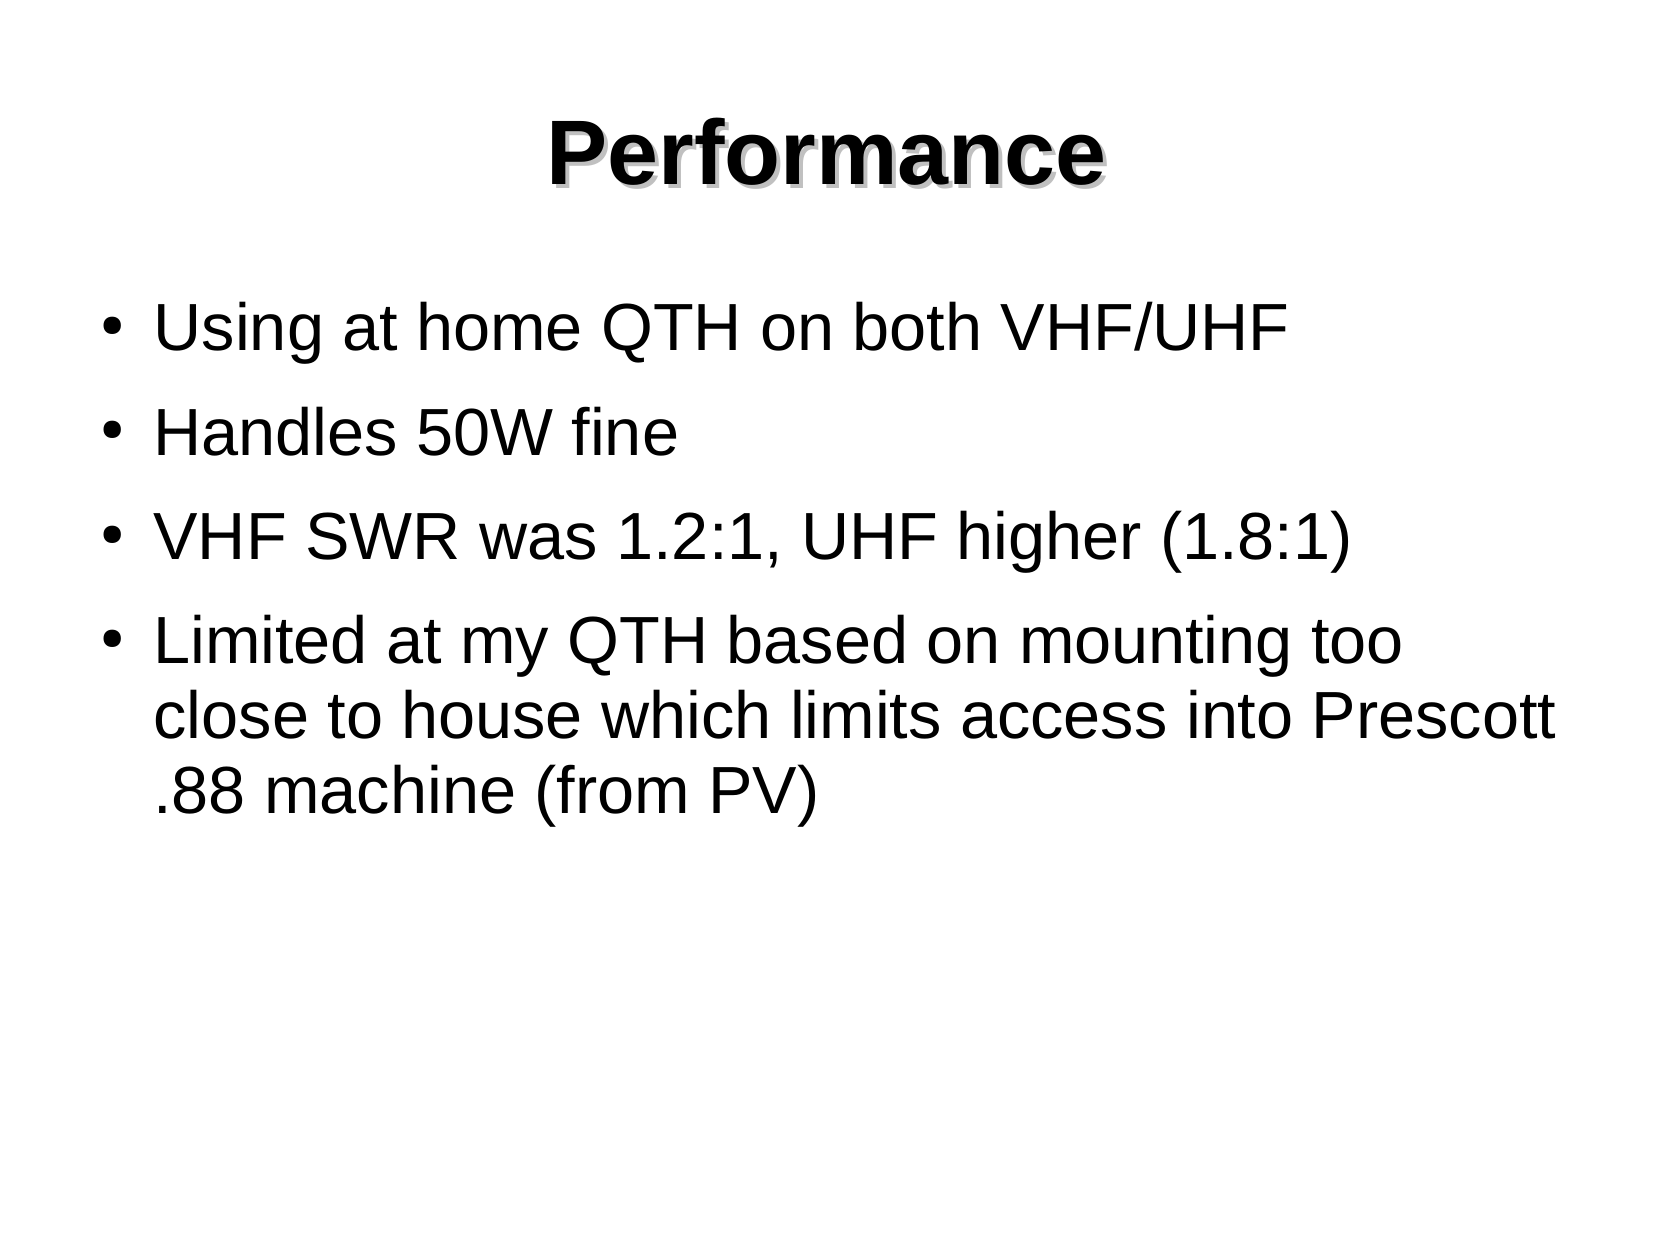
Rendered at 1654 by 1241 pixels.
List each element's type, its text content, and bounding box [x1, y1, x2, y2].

list Using at home QTH on both VHF/UHF Handles 50W fine VHF SWR was 1.2:1, UHF higher (1.8:1) Limited at my QTH based on mounting too close to house which limits access into Prescott .88 machine (from PV) [82, 290, 1571, 1010]
title Performance [82, 49, 1571, 257]
